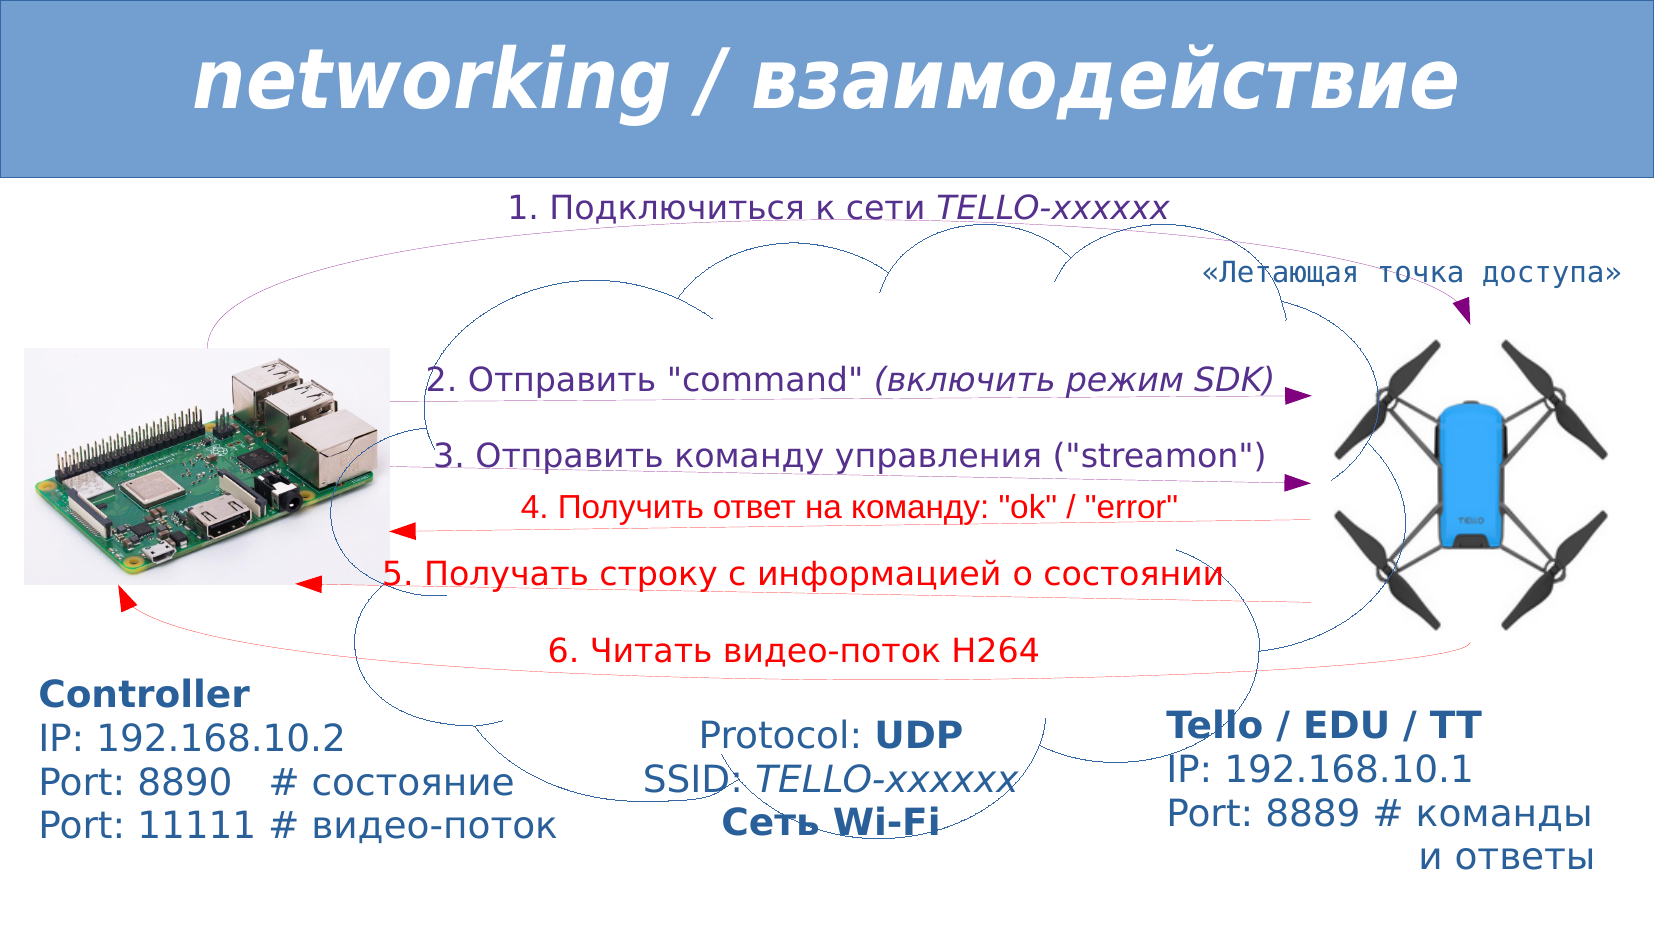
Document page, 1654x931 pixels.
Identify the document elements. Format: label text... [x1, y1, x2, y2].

picture [1311, 324, 1630, 642]
text_box Controller IP: 192.168.10.2 Port: 8890 # состояние Port: 11111 # видео-поток [23, 665, 650, 855]
text_box networking / взаимодействие [11, 23, 1642, 178]
text_box Protocol: UDP SSID: TELLO-xxxxxx Сеть Wi-Fi [1124, 224, 1231, 240]
text_box Tello / EDU / TT IP: 192.168.10.1 Port: 8889 # команды и ответы [1151, 696, 1619, 886]
picture [24, 348, 390, 585]
text_box Protocol: UDP SSID: TELLO-xxxxxx Сеть Wi-Fi [330, 224, 1406, 679]
text_box Controller IP: 192.168.10.2 Port: 8890 # состояние Port: 11111 # видео-поток [450, 665, 650, 676]
text_box Protocol: UDP SSID: TELLO-xxxxxx Сеть Wi-Fi [650, 671, 1257, 839]
text_box «Летающая точка доступа» [1187, 248, 1648, 298]
text_box [0, 0, 1654, 178]
